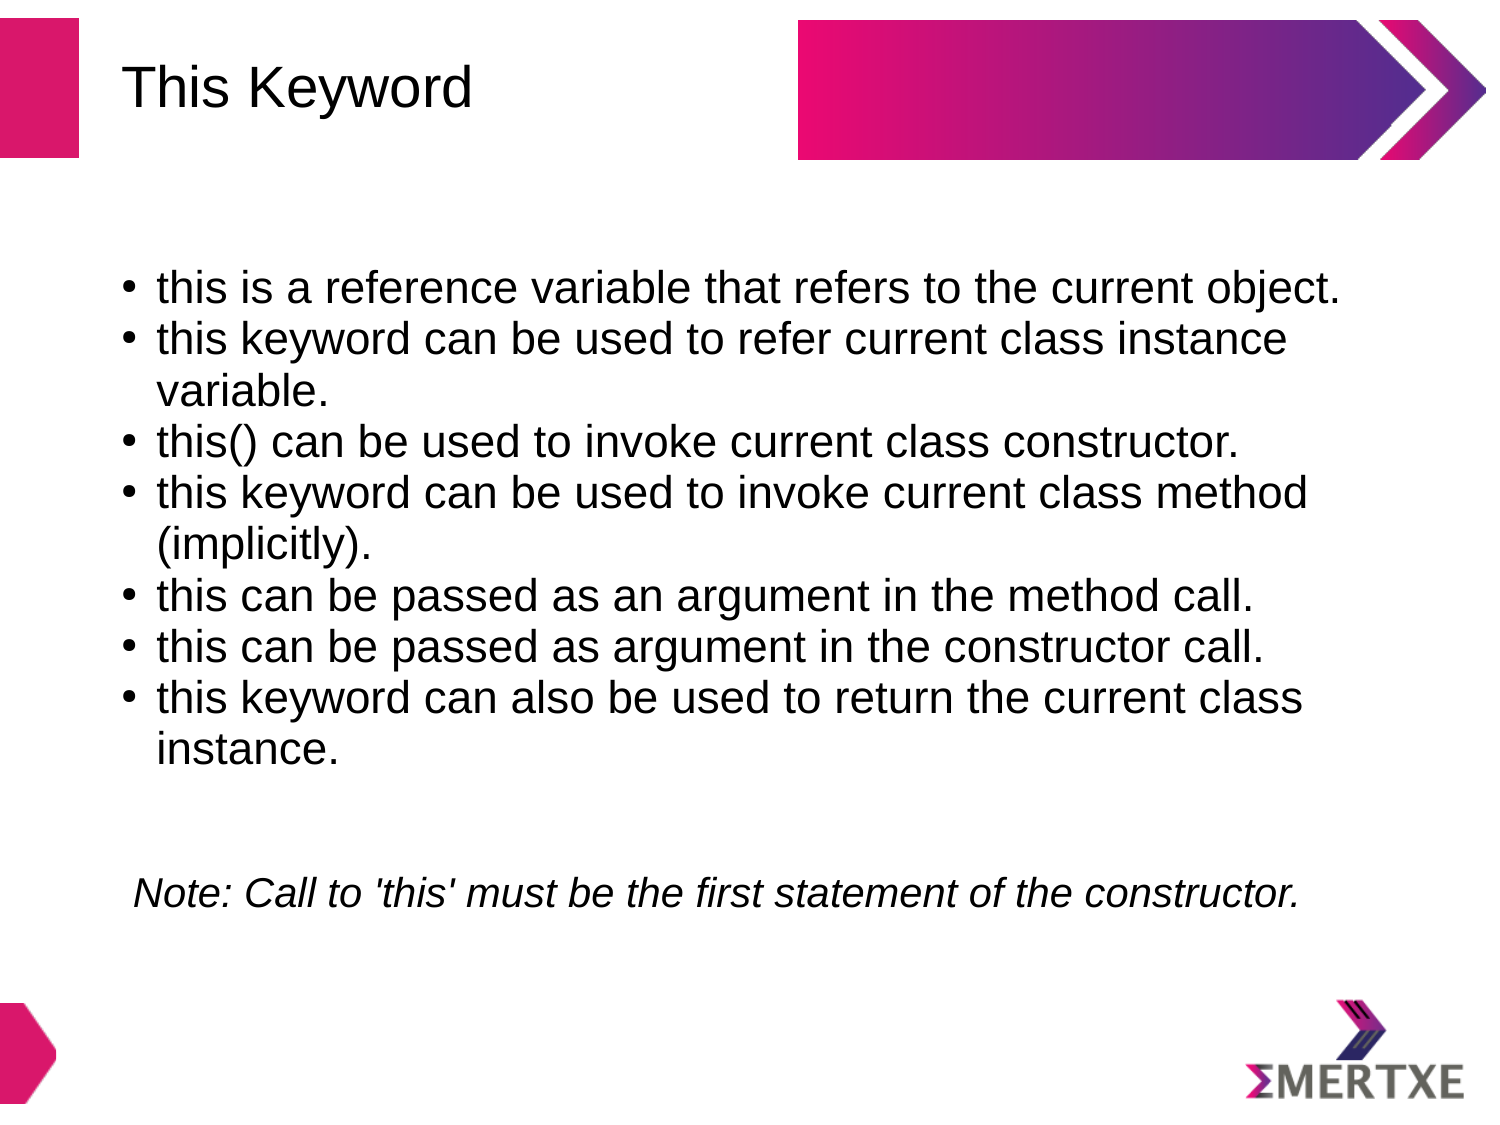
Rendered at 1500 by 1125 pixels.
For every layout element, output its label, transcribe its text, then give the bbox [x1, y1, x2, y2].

picture [1245, 996, 1465, 1099]
text_box this is a reference variable that refers to the current object. this keyword can be used to refer current class instance variable. this() can be used to invoke current class constructor. this keyword can be used to invoke current class method (implicitly). this can be passed as an argument in the method call. this can be passed as argument in the constructor call. this keyword can also be used to return the current class instance. [106, 212, 1406, 824]
picture [798, 20, 1486, 160]
text_box Note: Call to 'this' must be the first statement of the constructor. [118, 862, 1406, 925]
text_box This Keyword [106, 47, 745, 128]
